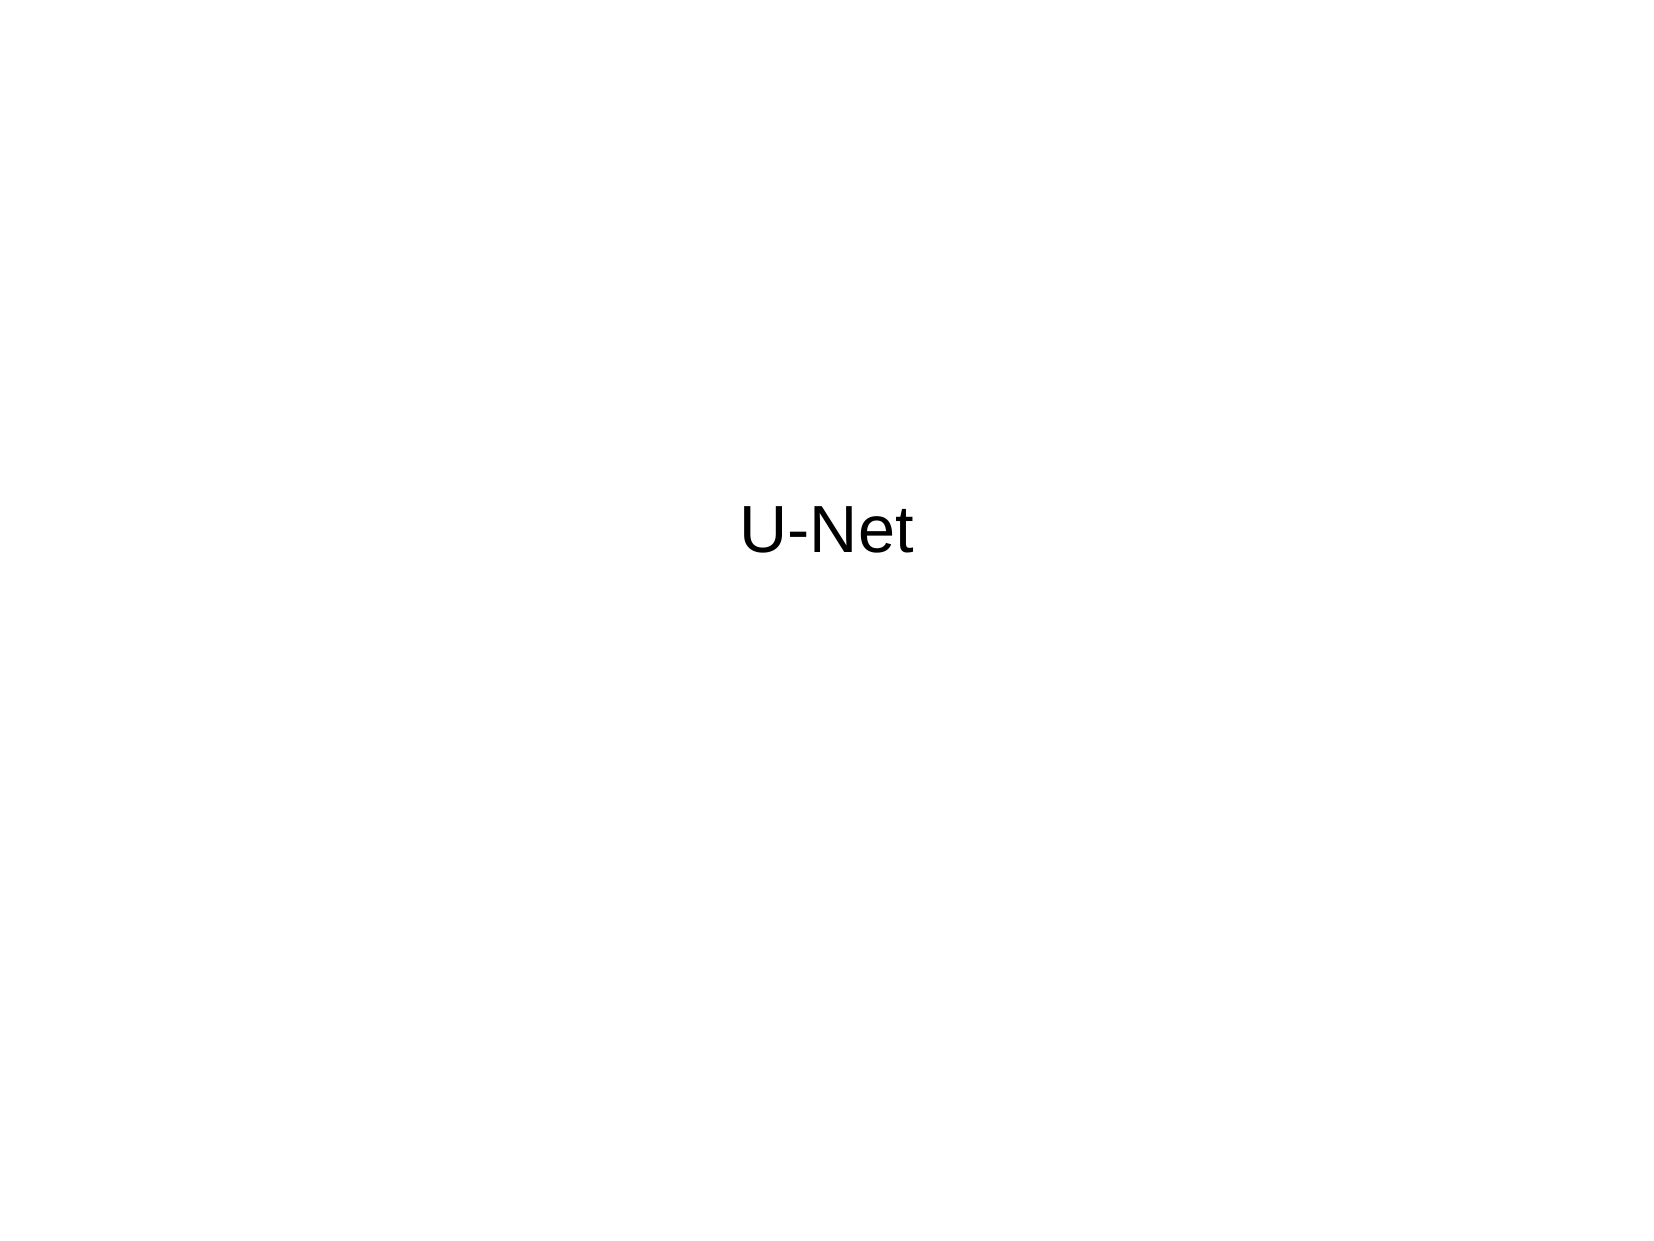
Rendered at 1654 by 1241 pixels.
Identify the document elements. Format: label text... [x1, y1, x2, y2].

subtitle U-Net [82, 49, 1571, 1010]
